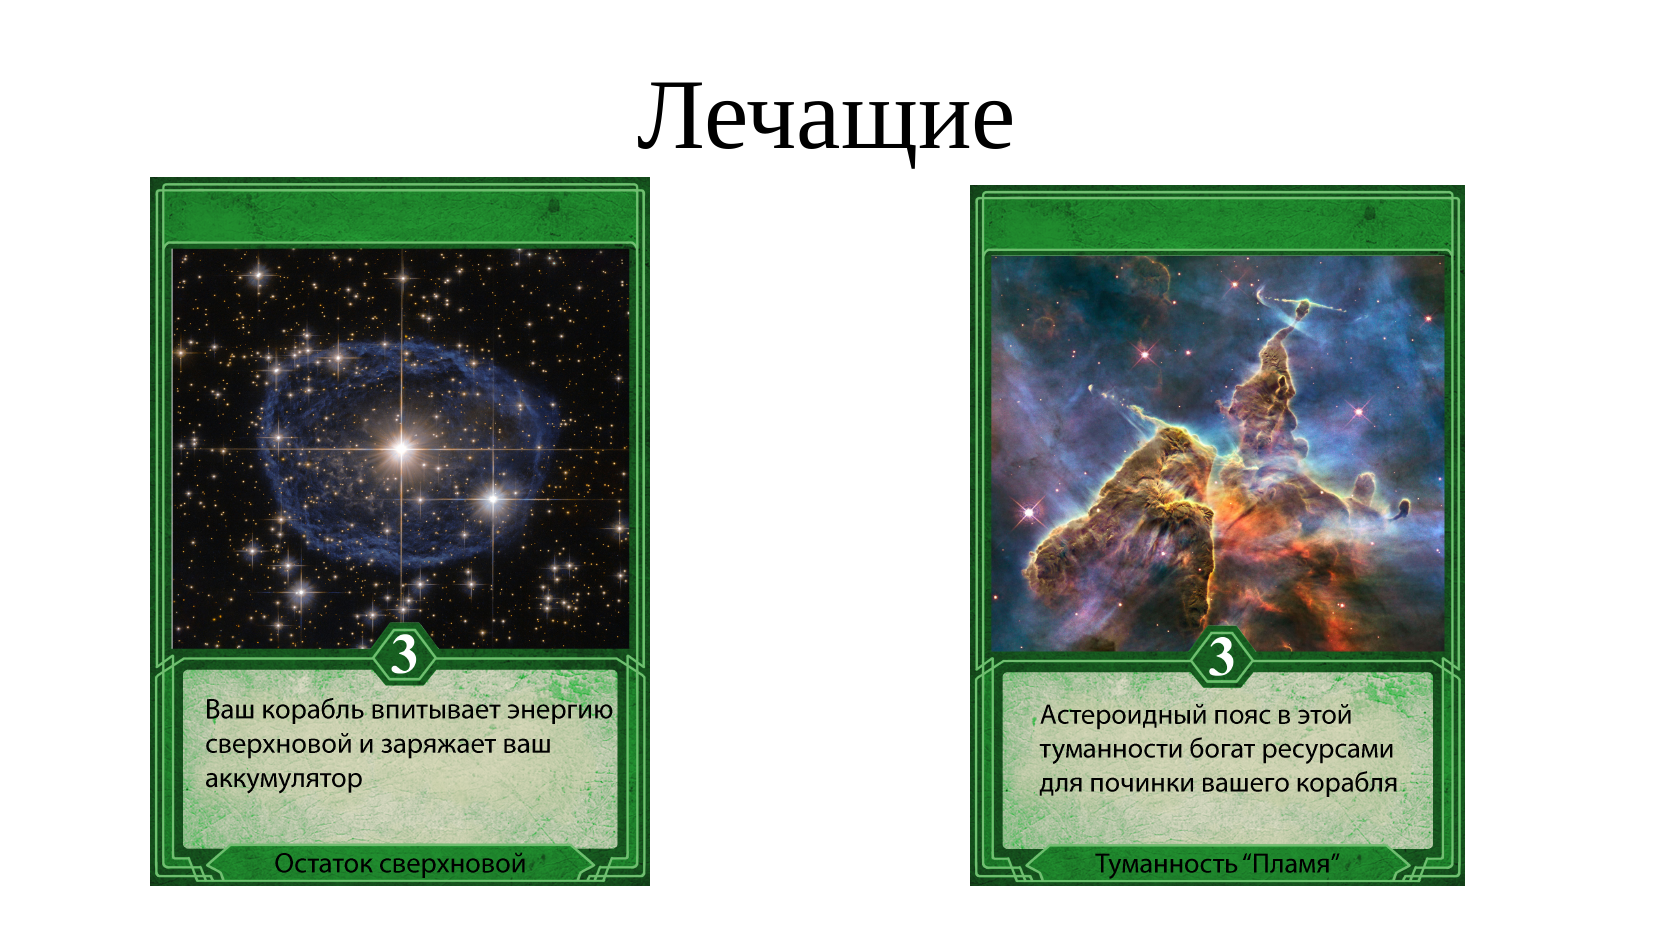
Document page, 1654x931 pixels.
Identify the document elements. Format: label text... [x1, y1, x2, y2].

picture [150, 177, 650, 886]
picture [970, 185, 1465, 886]
title Лечащие [82, 37, 1571, 193]
